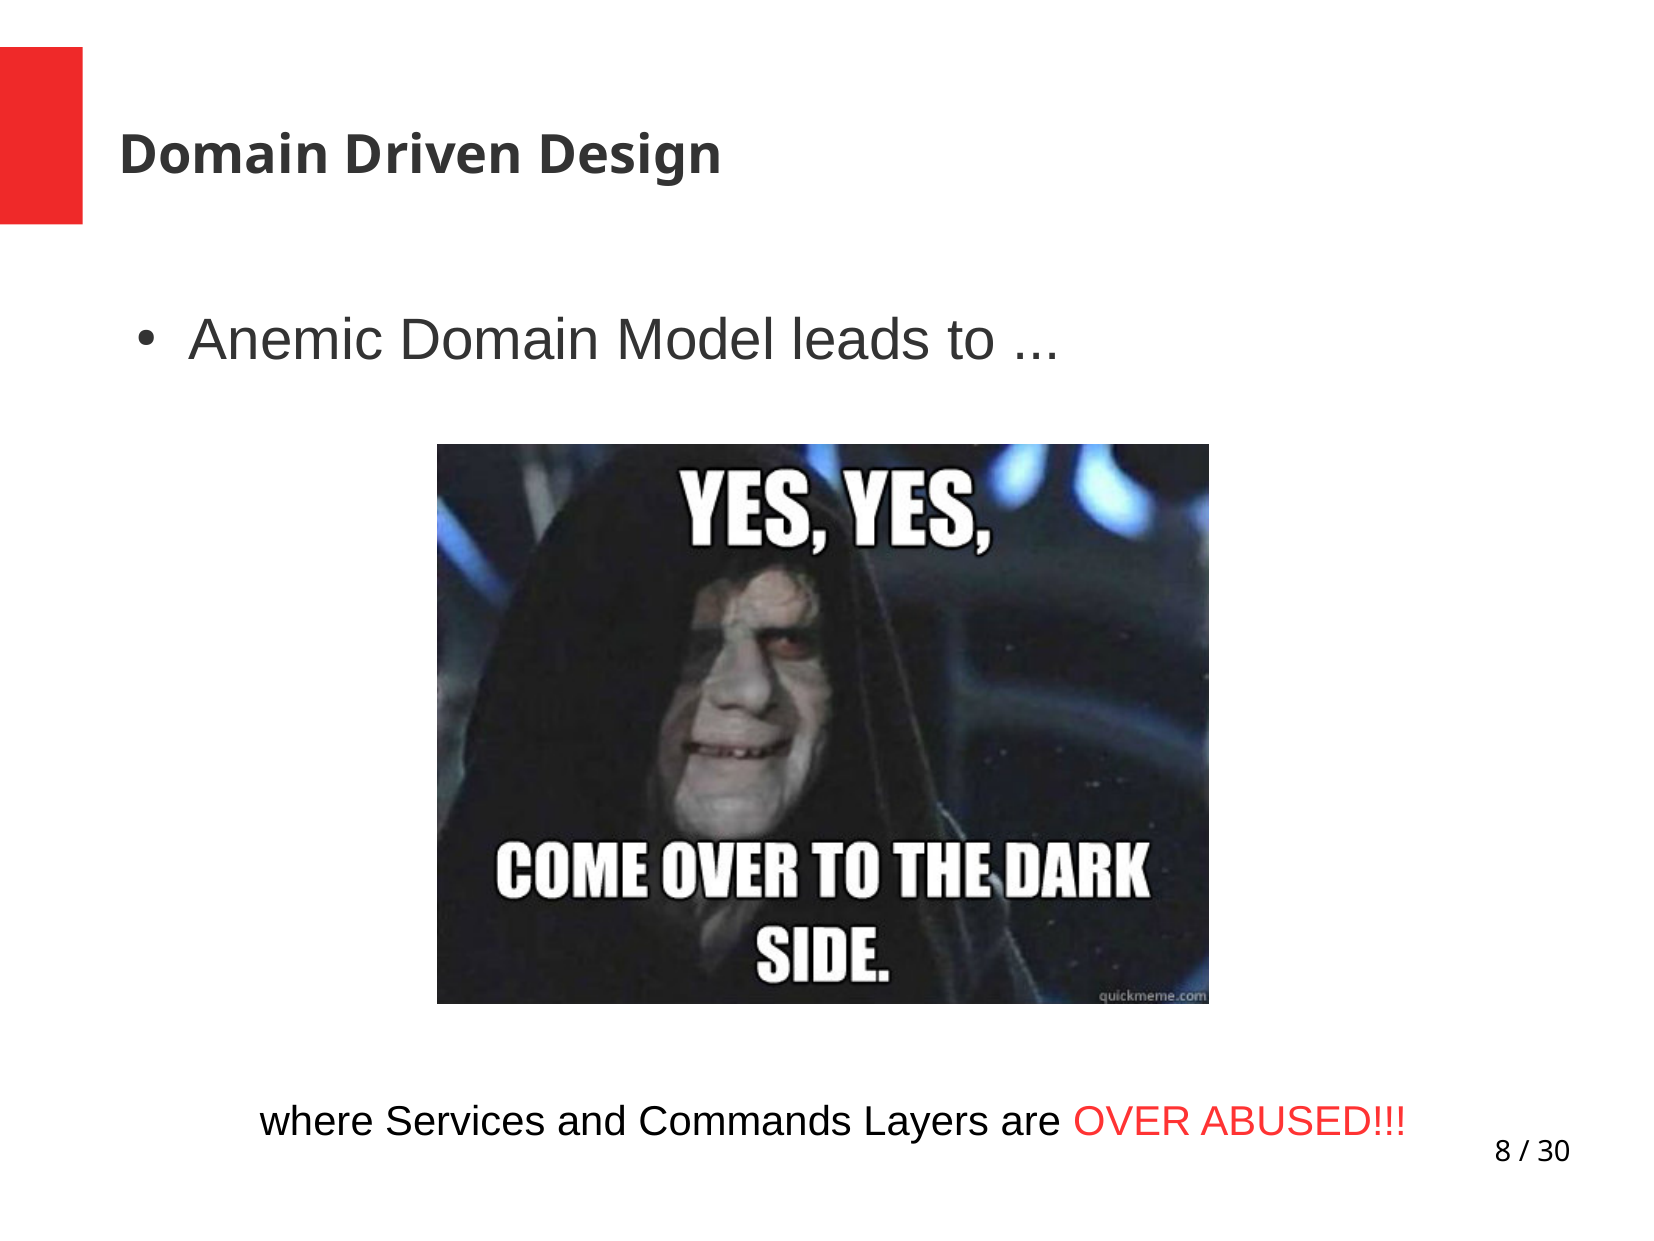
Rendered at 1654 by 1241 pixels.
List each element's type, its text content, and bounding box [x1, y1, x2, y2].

list Anemic Domain Model leads to ... where Services and Commands Layers are OVER ABUSED!!! [118, 307, 1536, 1027]
picture [437, 444, 1209, 1004]
title Domain Driven Design [118, 49, 1571, 257]
